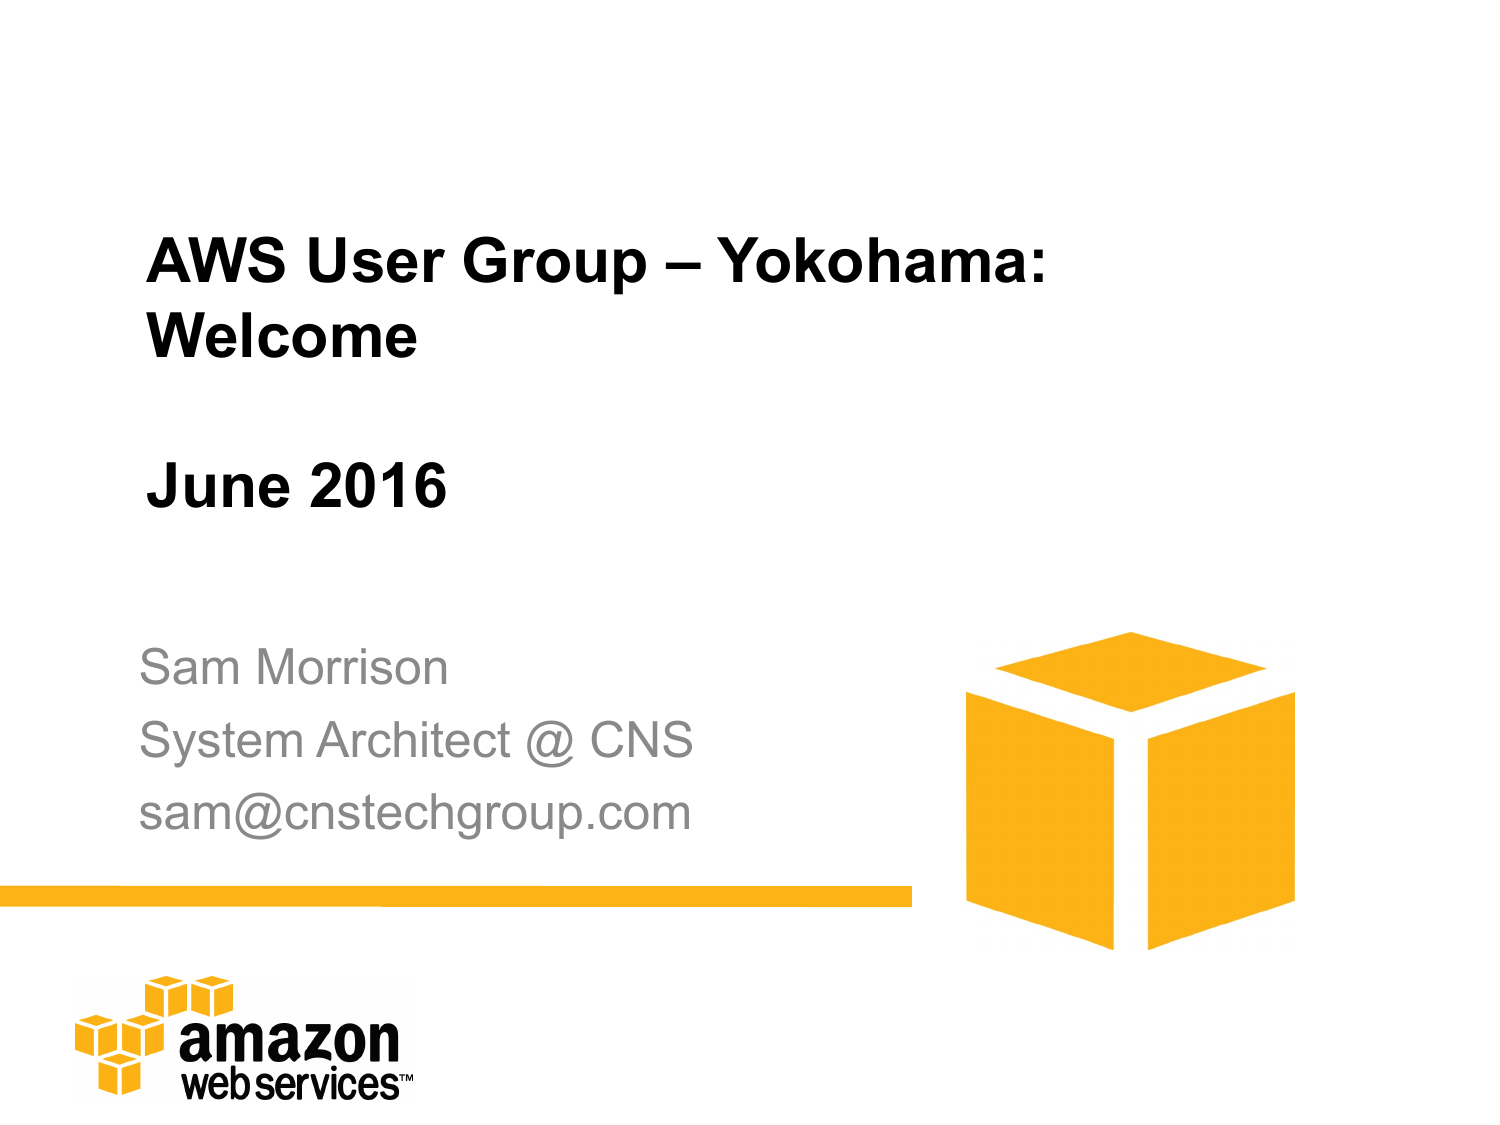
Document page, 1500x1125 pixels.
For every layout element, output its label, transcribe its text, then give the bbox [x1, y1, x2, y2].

subtitle Sam Morrison System Architect @ CNS sam@cnstechgroup.com [117, 623, 944, 862]
picture [966, 632, 1295, 950]
picture [75, 976, 413, 1100]
title AWS User Group – Yokohama: Welcome June 2016 [124, 202, 1500, 538]
